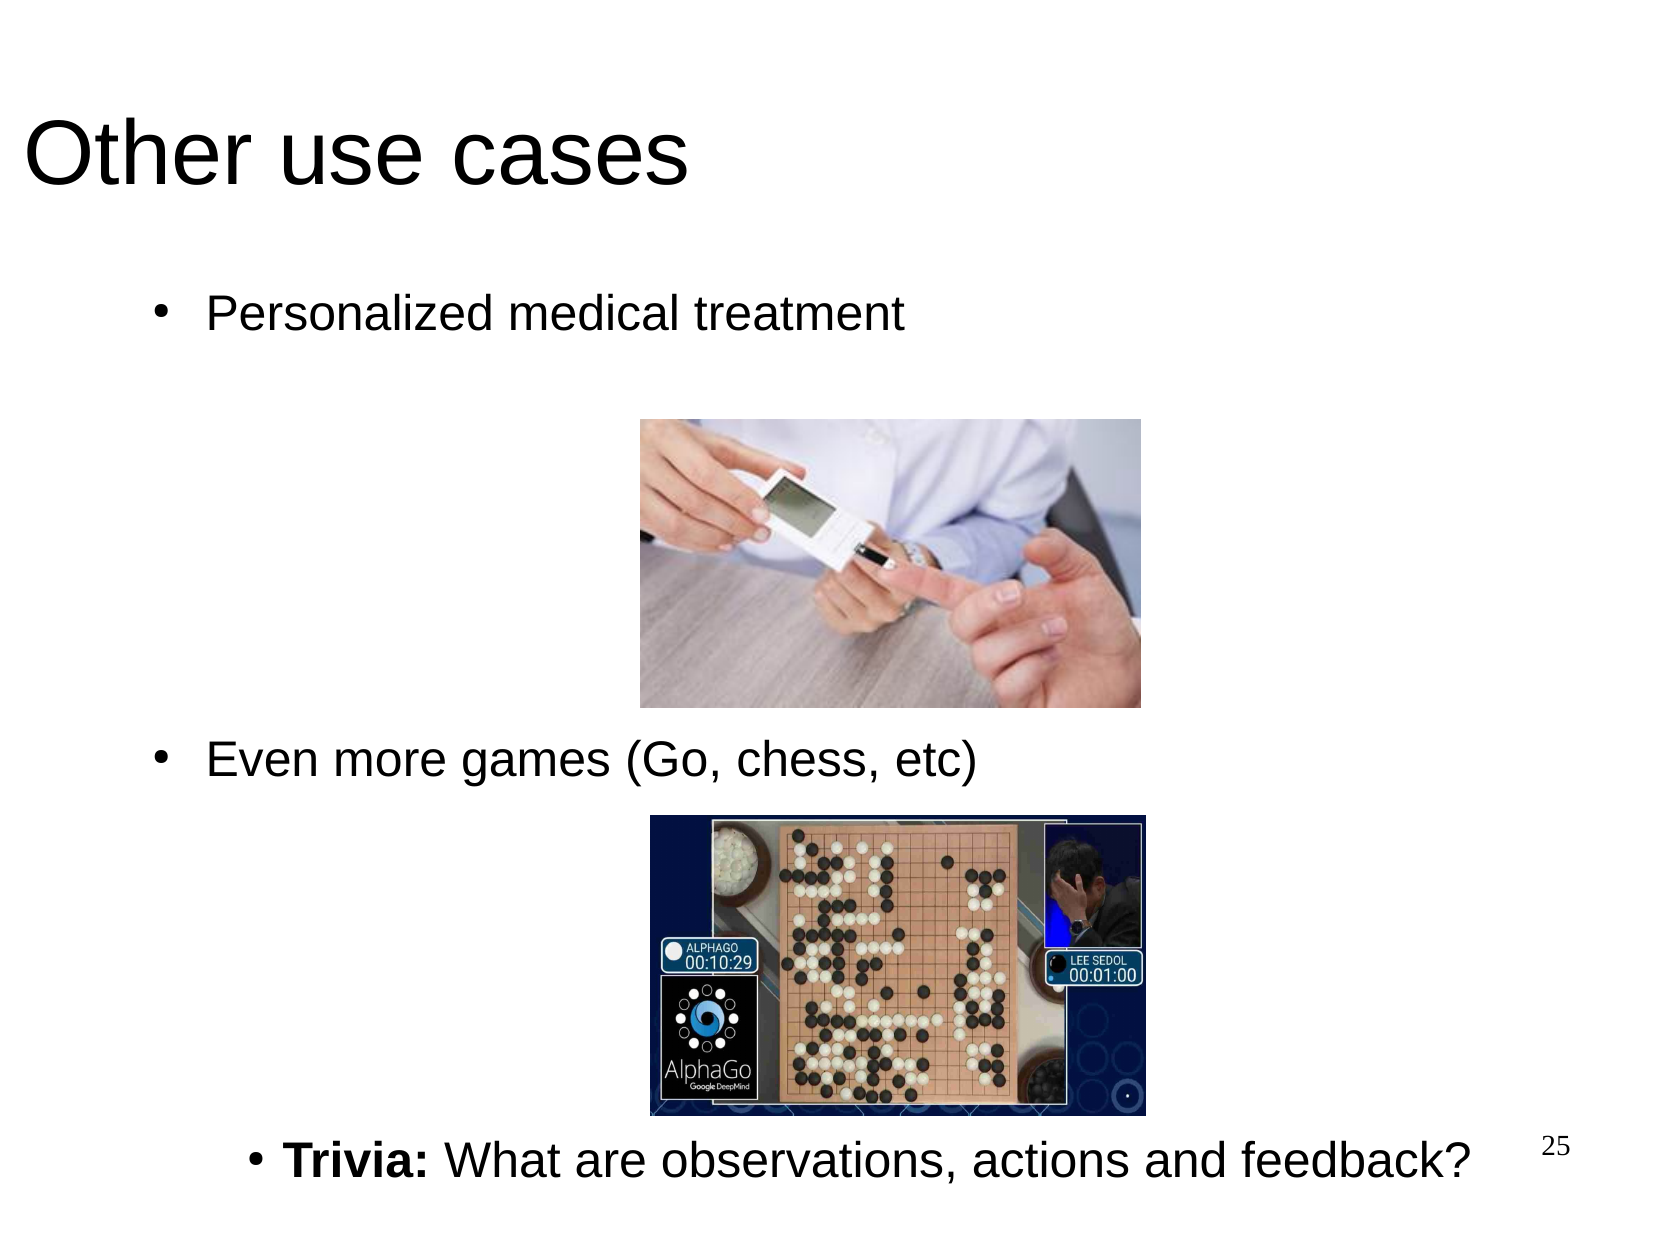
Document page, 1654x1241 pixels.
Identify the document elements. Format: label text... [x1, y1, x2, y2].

text_box Personalized medical treatment Even more games (Go, chess, etc) [120, 277, 1591, 1193]
picture [640, 419, 1141, 708]
text_box Trivia: What are observations, actions and feedback? [196, 1125, 1502, 1241]
picture [650, 815, 1146, 1116]
title Other use cases [23, 49, 1512, 257]
